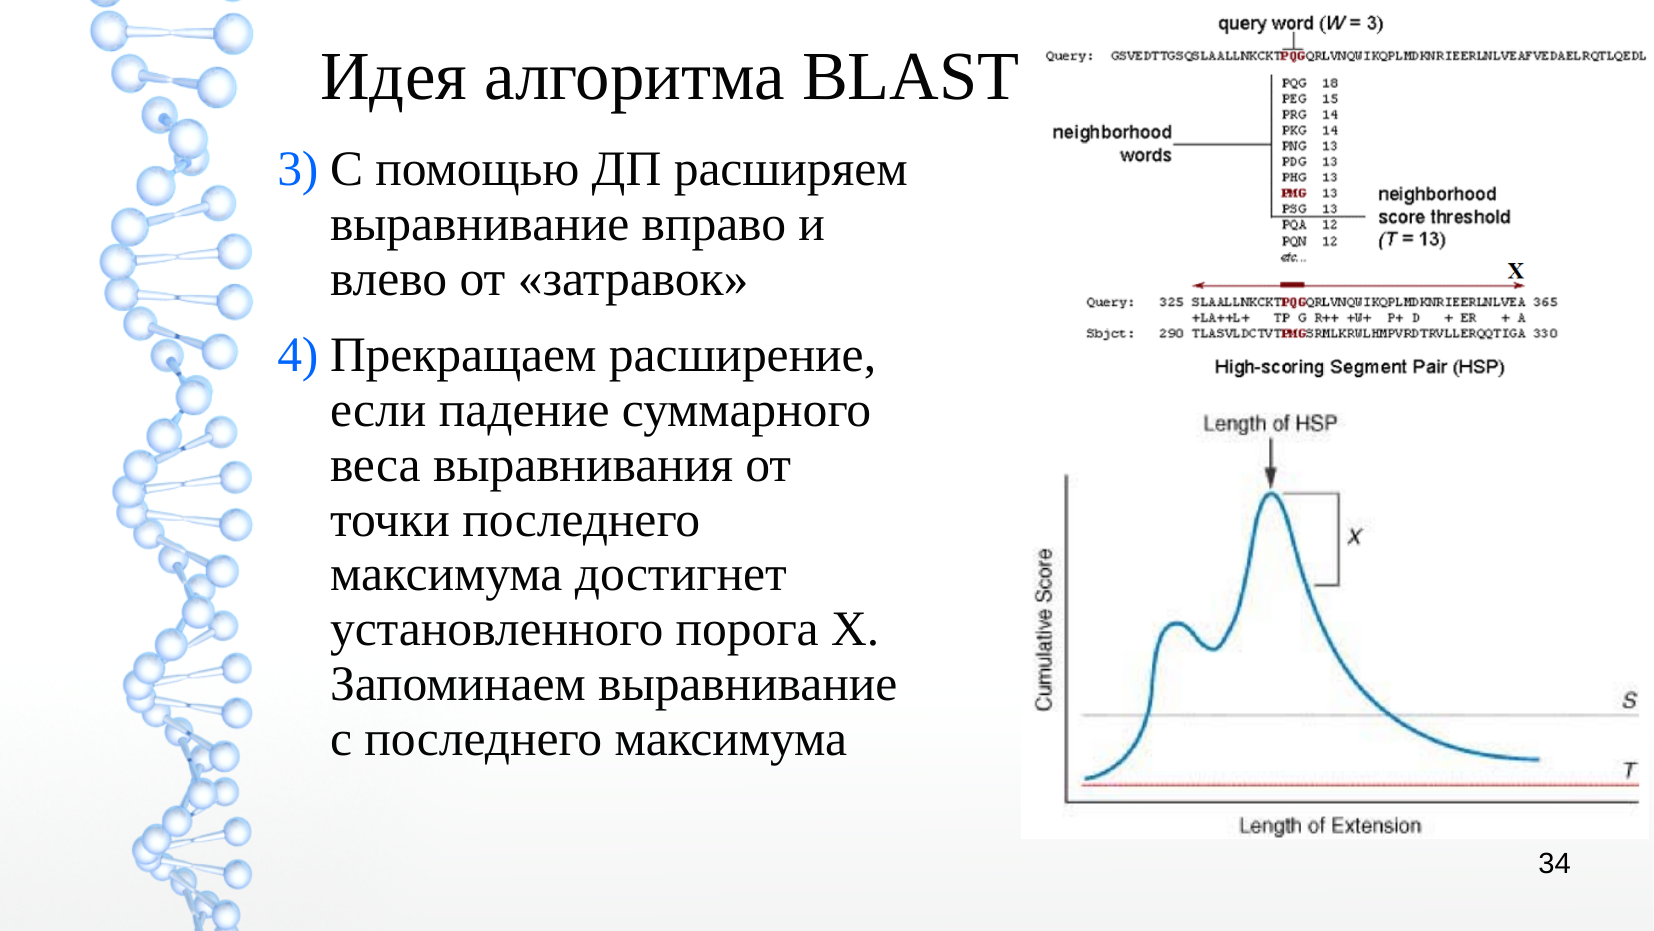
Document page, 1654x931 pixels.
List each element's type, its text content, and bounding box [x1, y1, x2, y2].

list С помощью ДП расширяем выравнивание вправо и влево от «затравок» Прекращаем расширение, если падение суммарного веса выравнивания от точки последнего максимума достигнет установленного порога X. Запоминаем выравнивание с последнего максимума [259, 141, 909, 792]
title Идея алгоритма BLAST [5, 0, 1335, 154]
picture [0, 0, 1654, 931]
